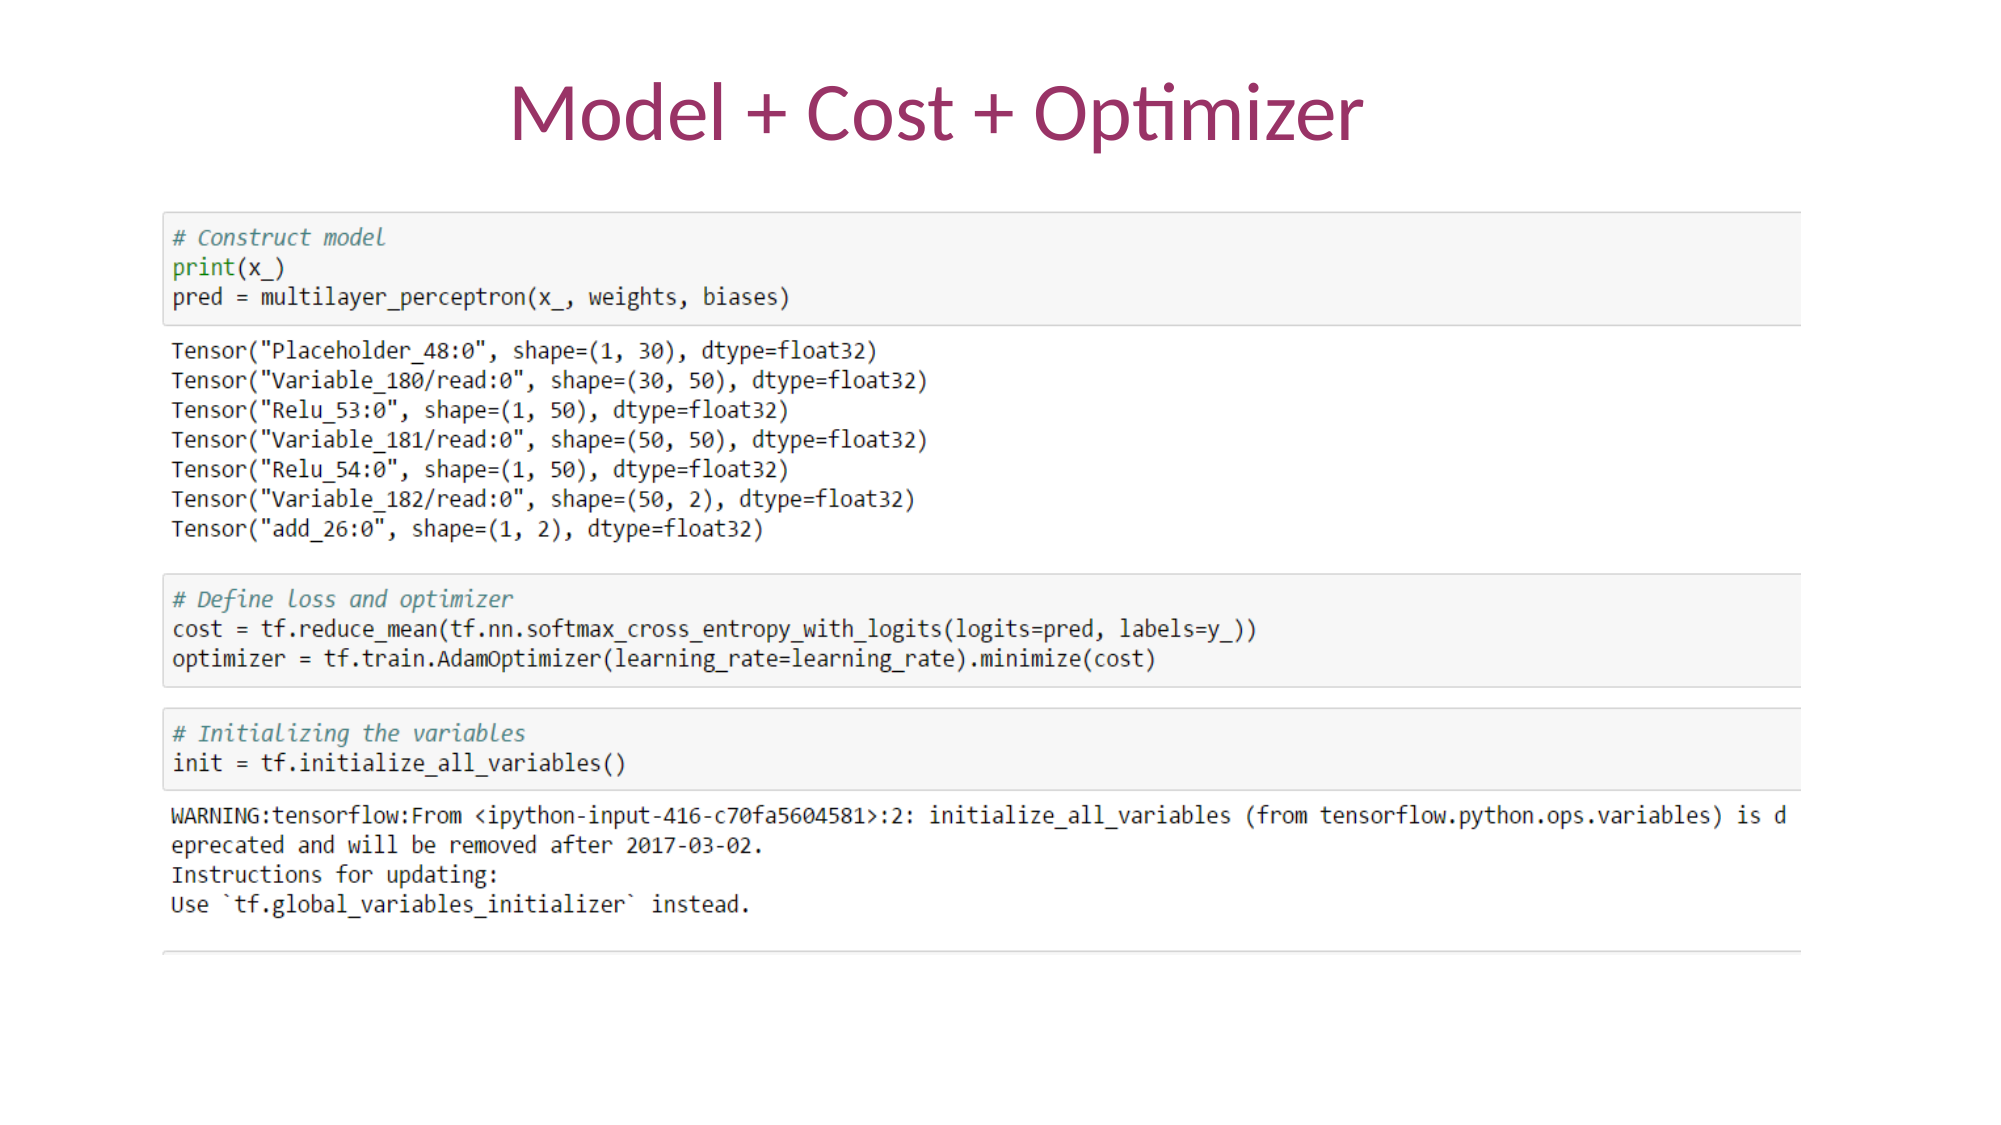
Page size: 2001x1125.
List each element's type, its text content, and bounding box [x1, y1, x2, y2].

picture [160, 209, 1801, 955]
text_box Model + Cost + Optimizer [150, 50, 1726, 165]
